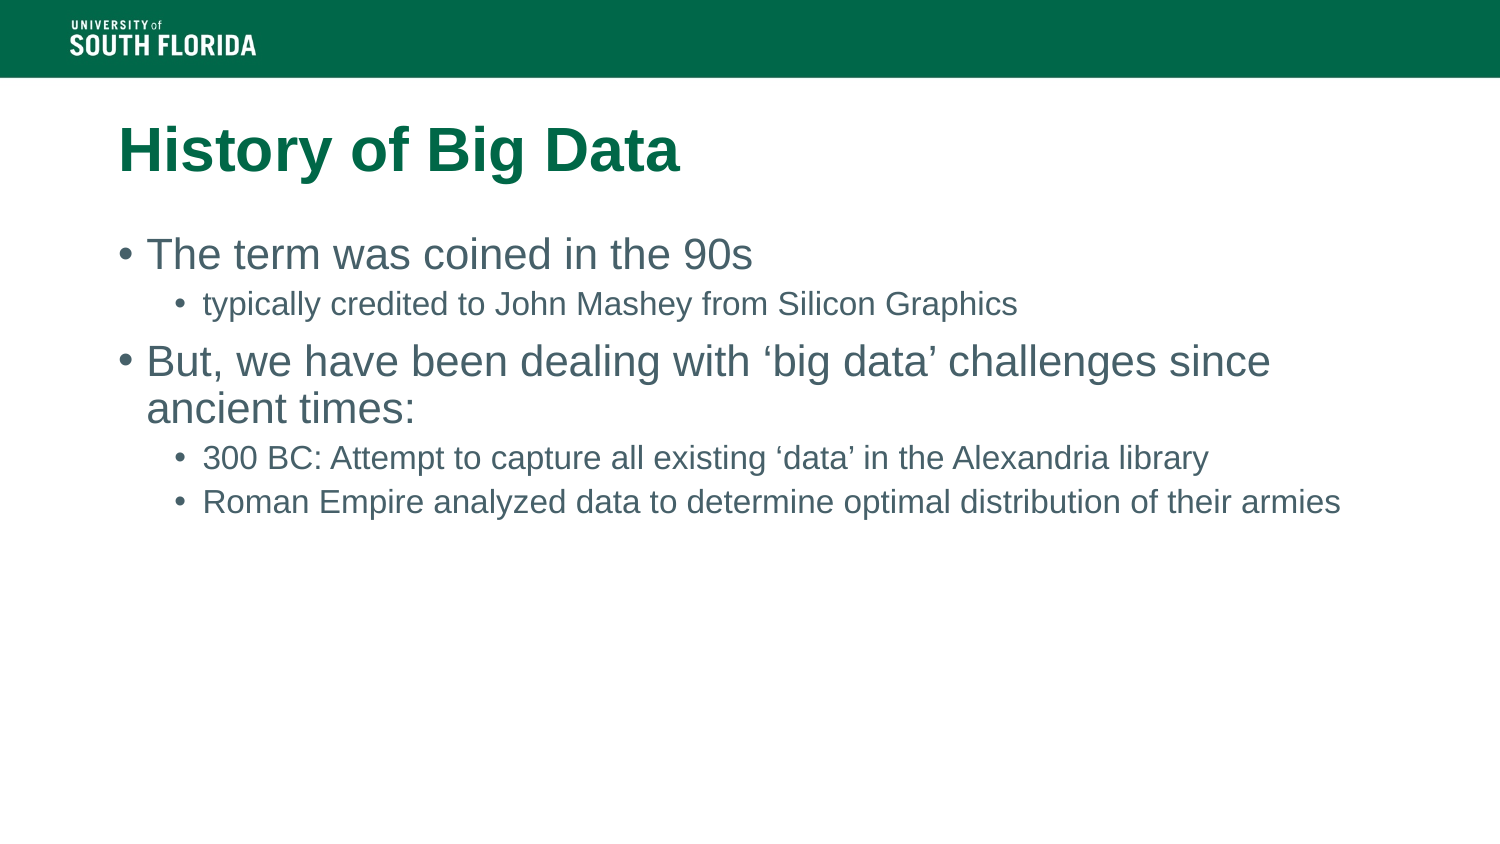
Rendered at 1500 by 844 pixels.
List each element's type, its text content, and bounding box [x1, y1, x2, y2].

title History of Big Data [103, 94, 1397, 208]
picture [0, 0, 1500, 844]
list The term was coined in the 90s typically credited to John Mashey from Silicon Graphics But, we have been dealing with ‘big data’ challenges since ancient times: 300 BC: Attempt to capture all existing ‘data’ in the Alexandria library Roman Empire analyzed data to determine optimal distribution of their armies [103, 224, 1397, 760]
